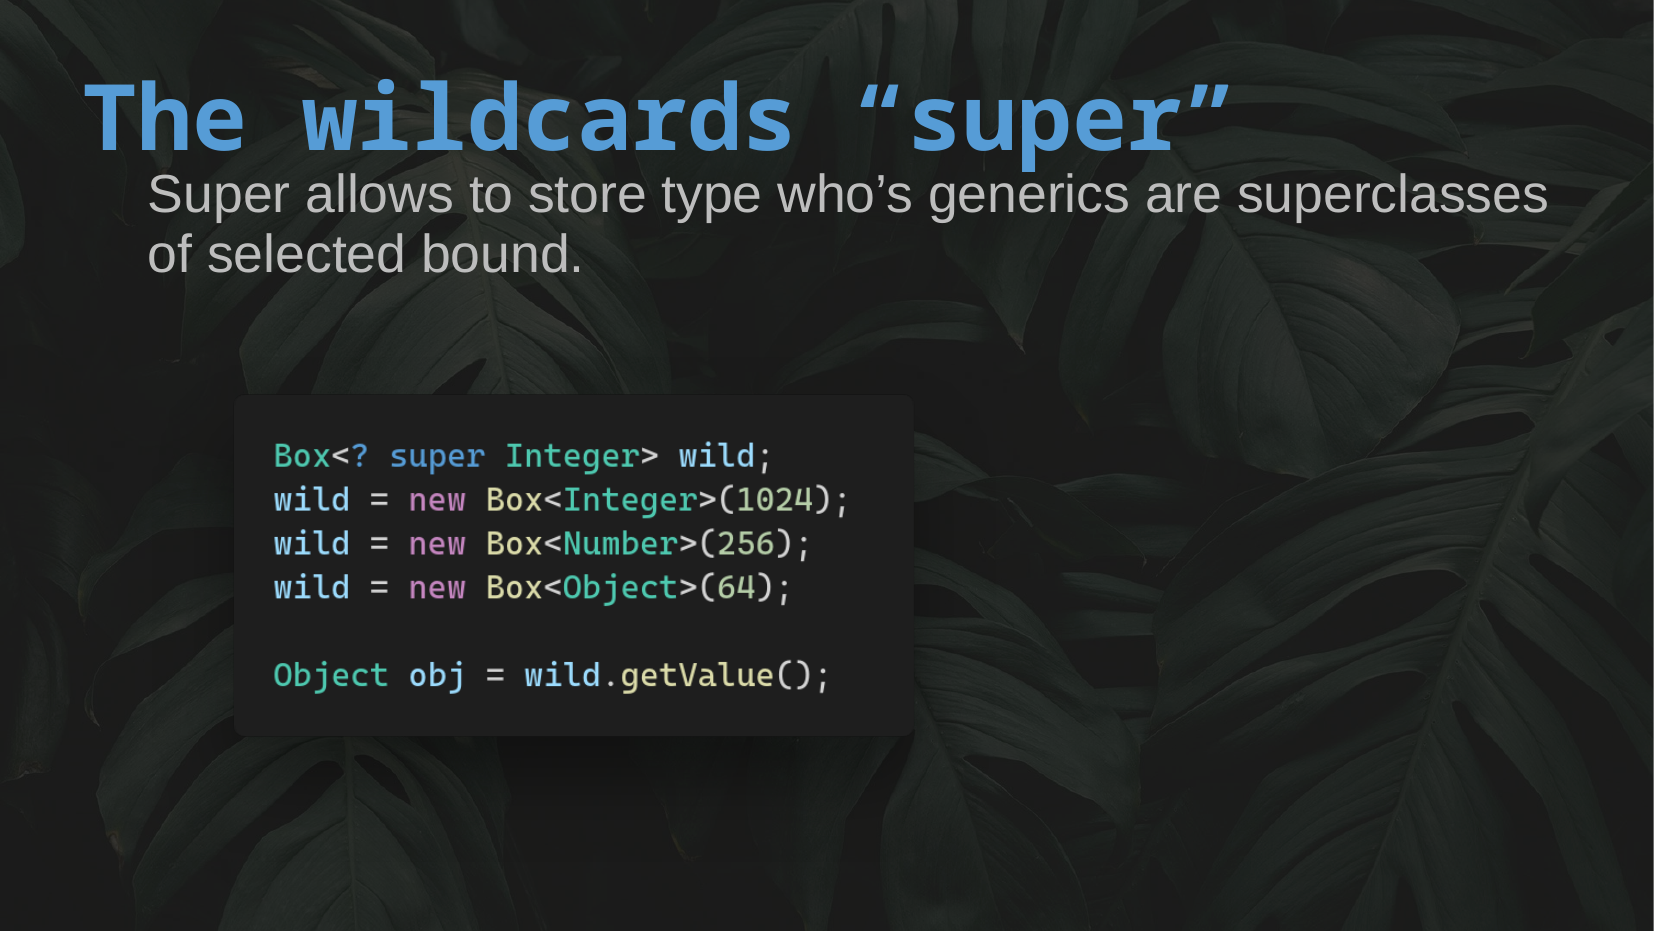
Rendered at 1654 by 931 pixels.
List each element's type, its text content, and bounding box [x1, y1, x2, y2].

list Super allows to store type who’s generics are superclasses of selected bound. [82, 164, 1571, 285]
picture [0, 0, 1654, 931]
title The wildcards “super” [82, 37, 1571, 164]
